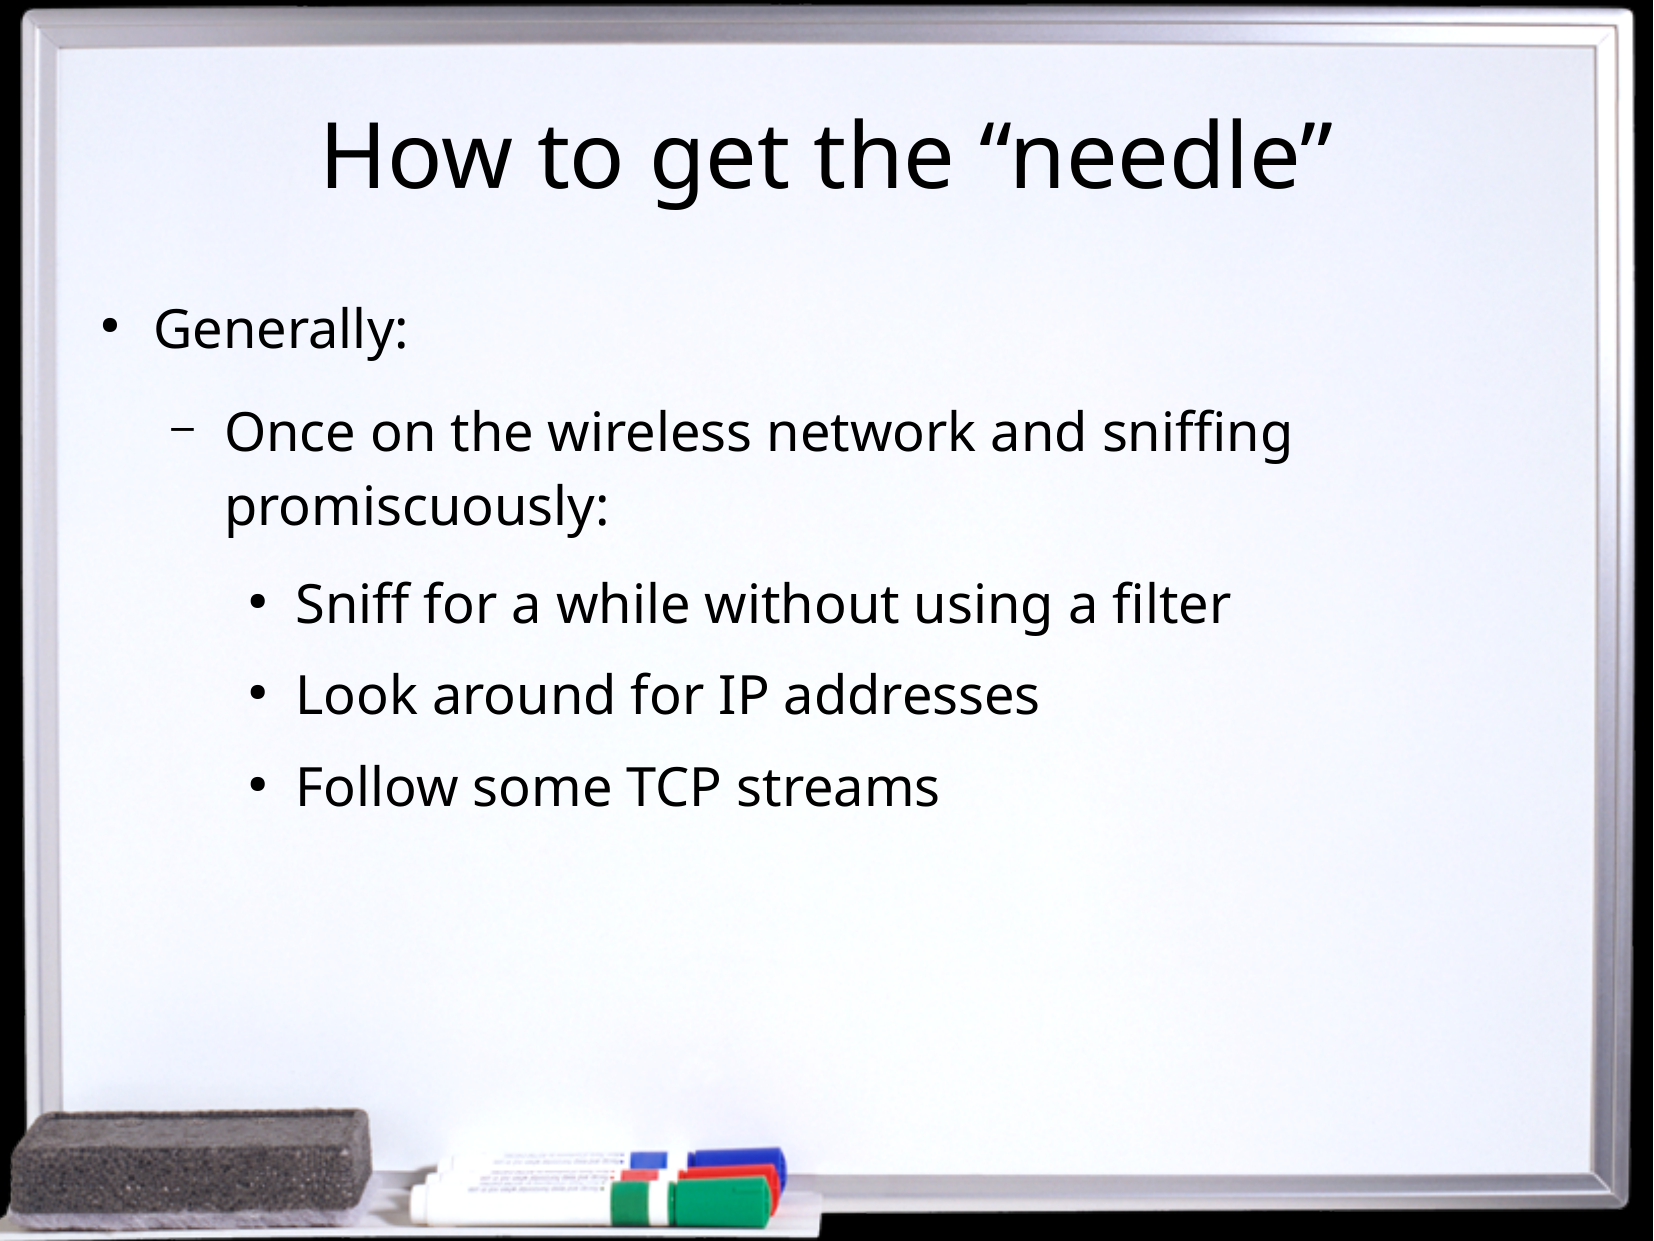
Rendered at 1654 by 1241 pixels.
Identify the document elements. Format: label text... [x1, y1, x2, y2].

picture [0, 0, 1654, 1241]
title How to get the “needle” [82, 49, 1571, 257]
list Generally: Once on the wireless network and sniffing promiscuously: Sniff for a while without using a filter Look around for IP addresses Follow some TCP streams [82, 290, 1571, 1109]
